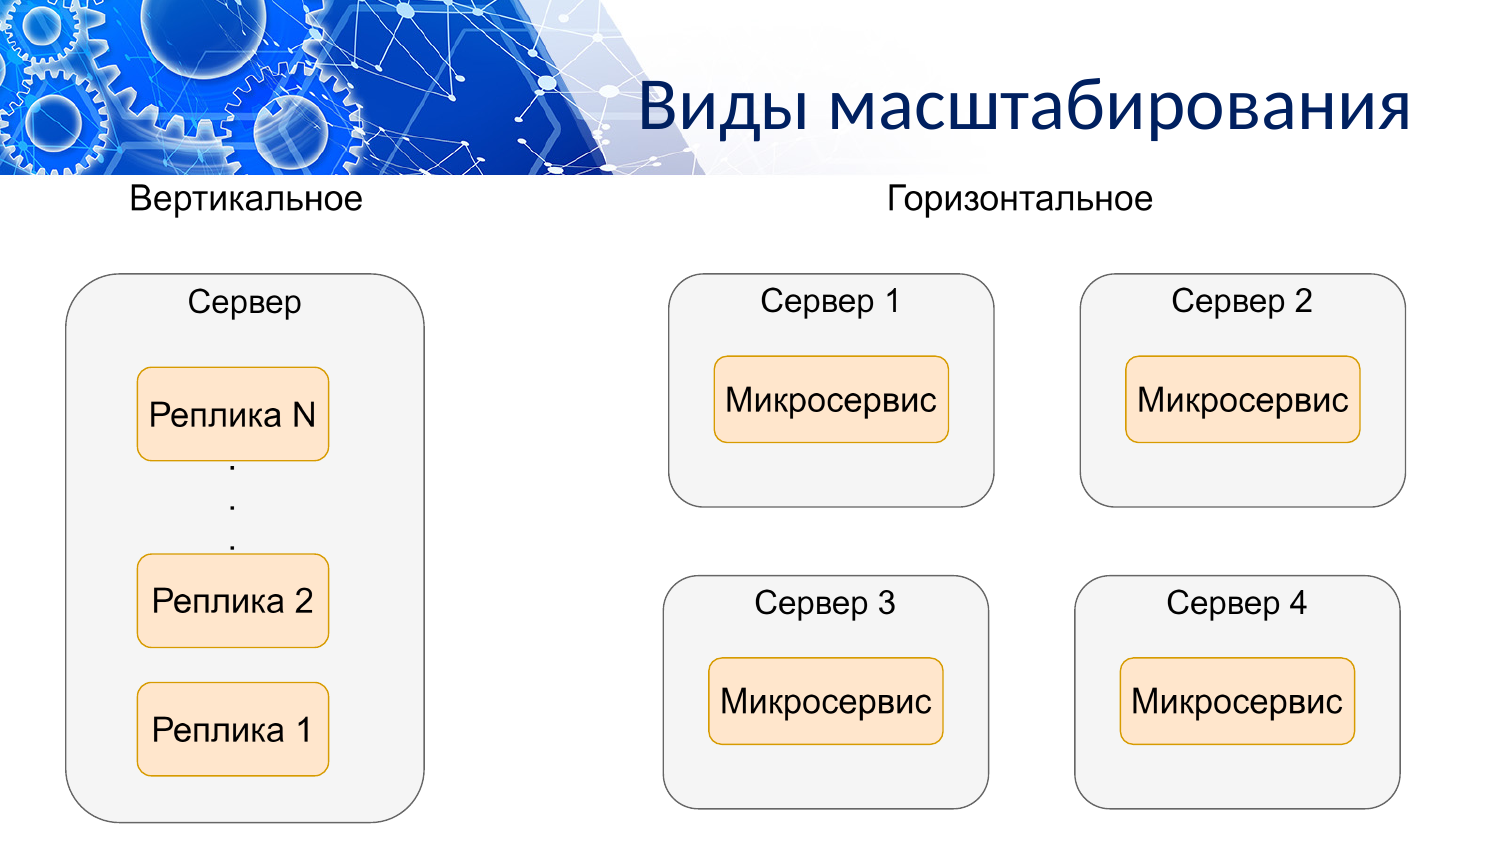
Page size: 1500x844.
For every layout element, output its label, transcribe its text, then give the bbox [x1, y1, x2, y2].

picture [0, 0, 1500, 844]
title Виды масштабирования [73, 36, 1429, 162]
